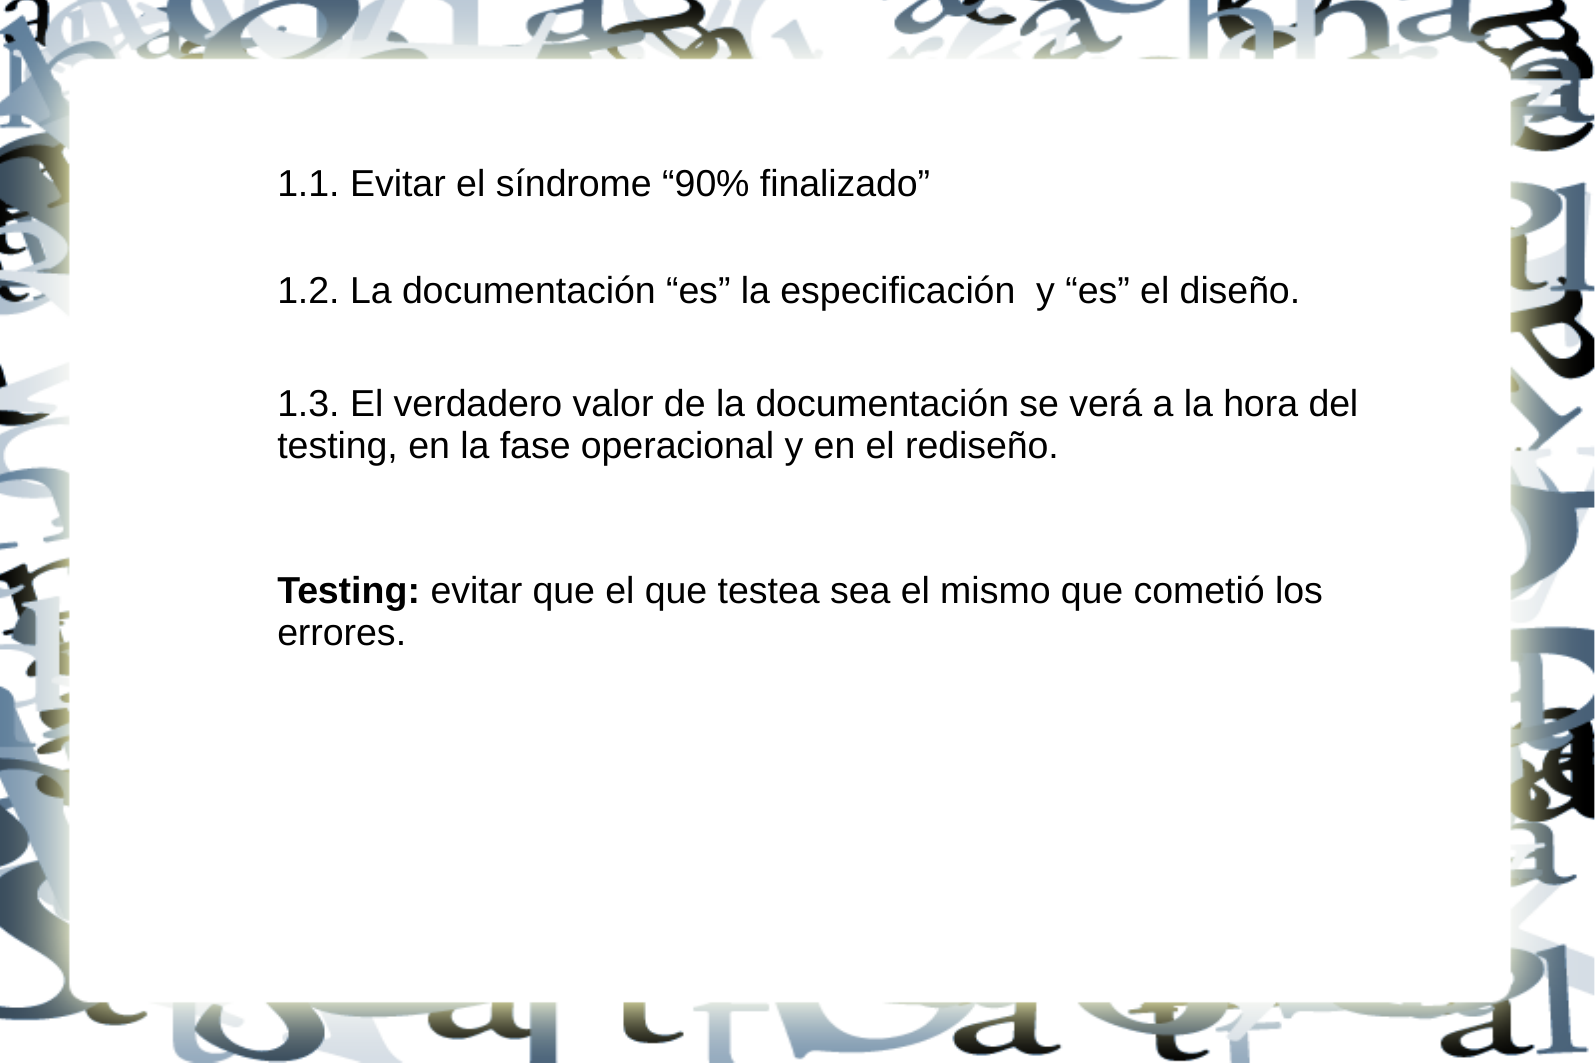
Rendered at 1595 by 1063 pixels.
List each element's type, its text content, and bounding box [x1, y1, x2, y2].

text_box Testing: evitar que el que testea sea el mismo que cometió los errores. [262, 562, 1388, 673]
picture [0, 0, 1595, 1063]
text_box 1.1. Evitar el síndrome “90% finalizado” [262, 154, 1388, 217]
text_box 1.2. La documentación “es” la especificación y “es” el diseño. [262, 262, 1388, 324]
text_box 1.3. El verdadero valor de la documentación se verá a la hora del testing, en la fase operacional y en el rediseño. [262, 375, 1388, 483]
